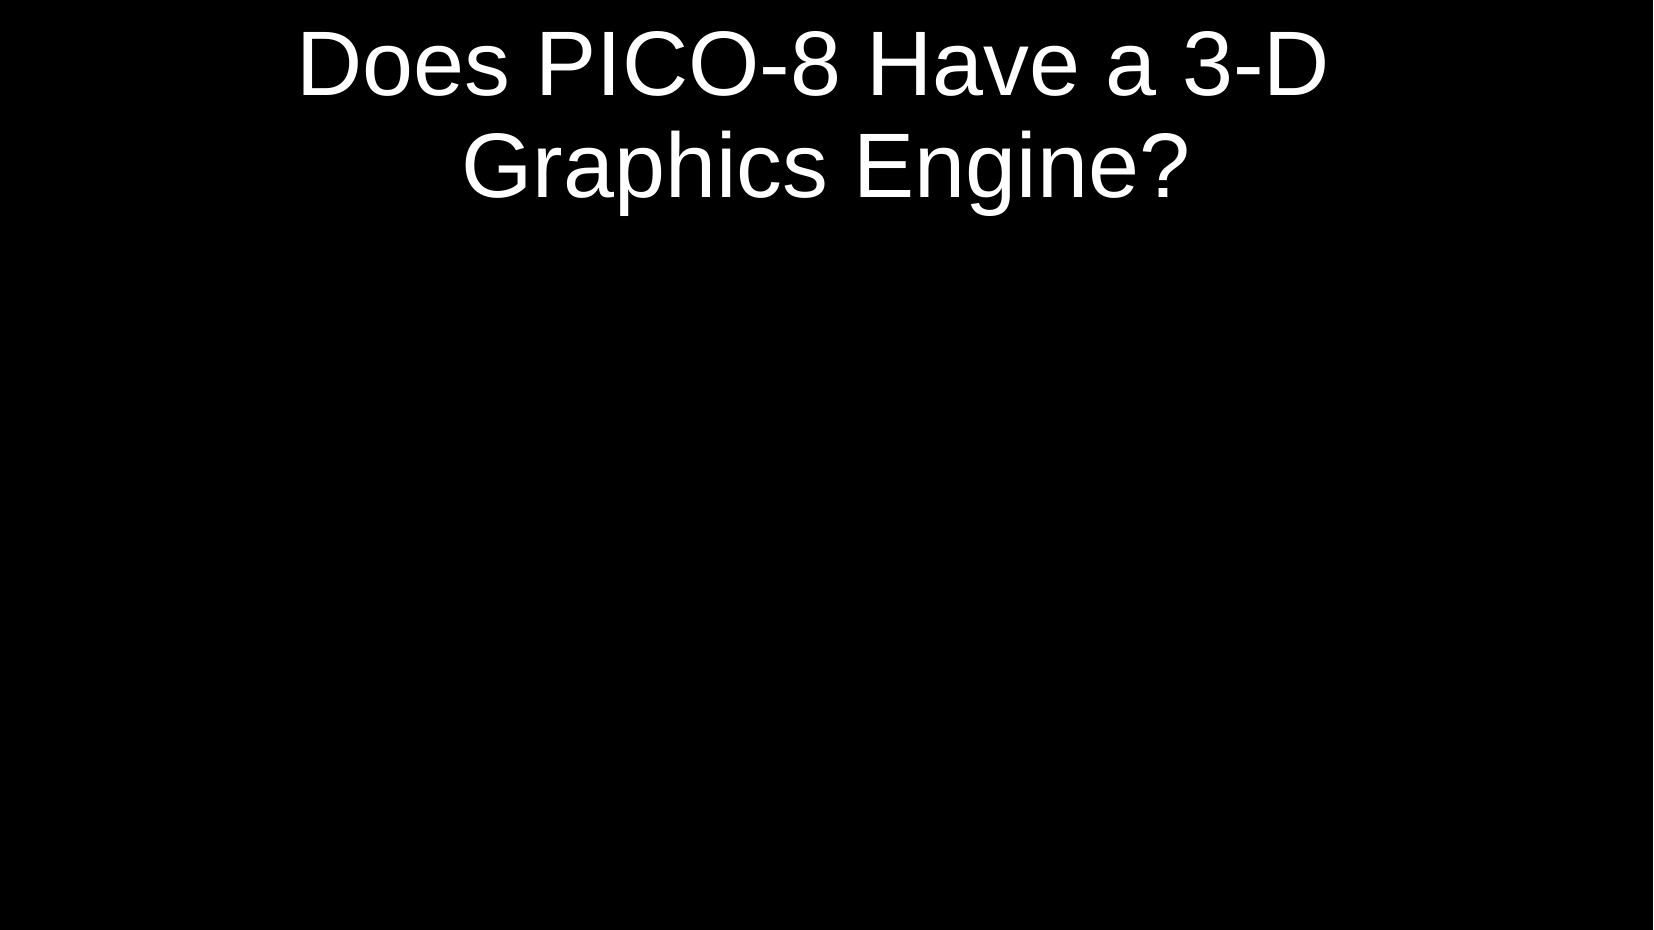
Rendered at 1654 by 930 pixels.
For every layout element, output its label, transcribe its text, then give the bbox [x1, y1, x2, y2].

title Does PICO-8 Have a 3-D Graphics Engine? [82, 12, 1571, 218]
